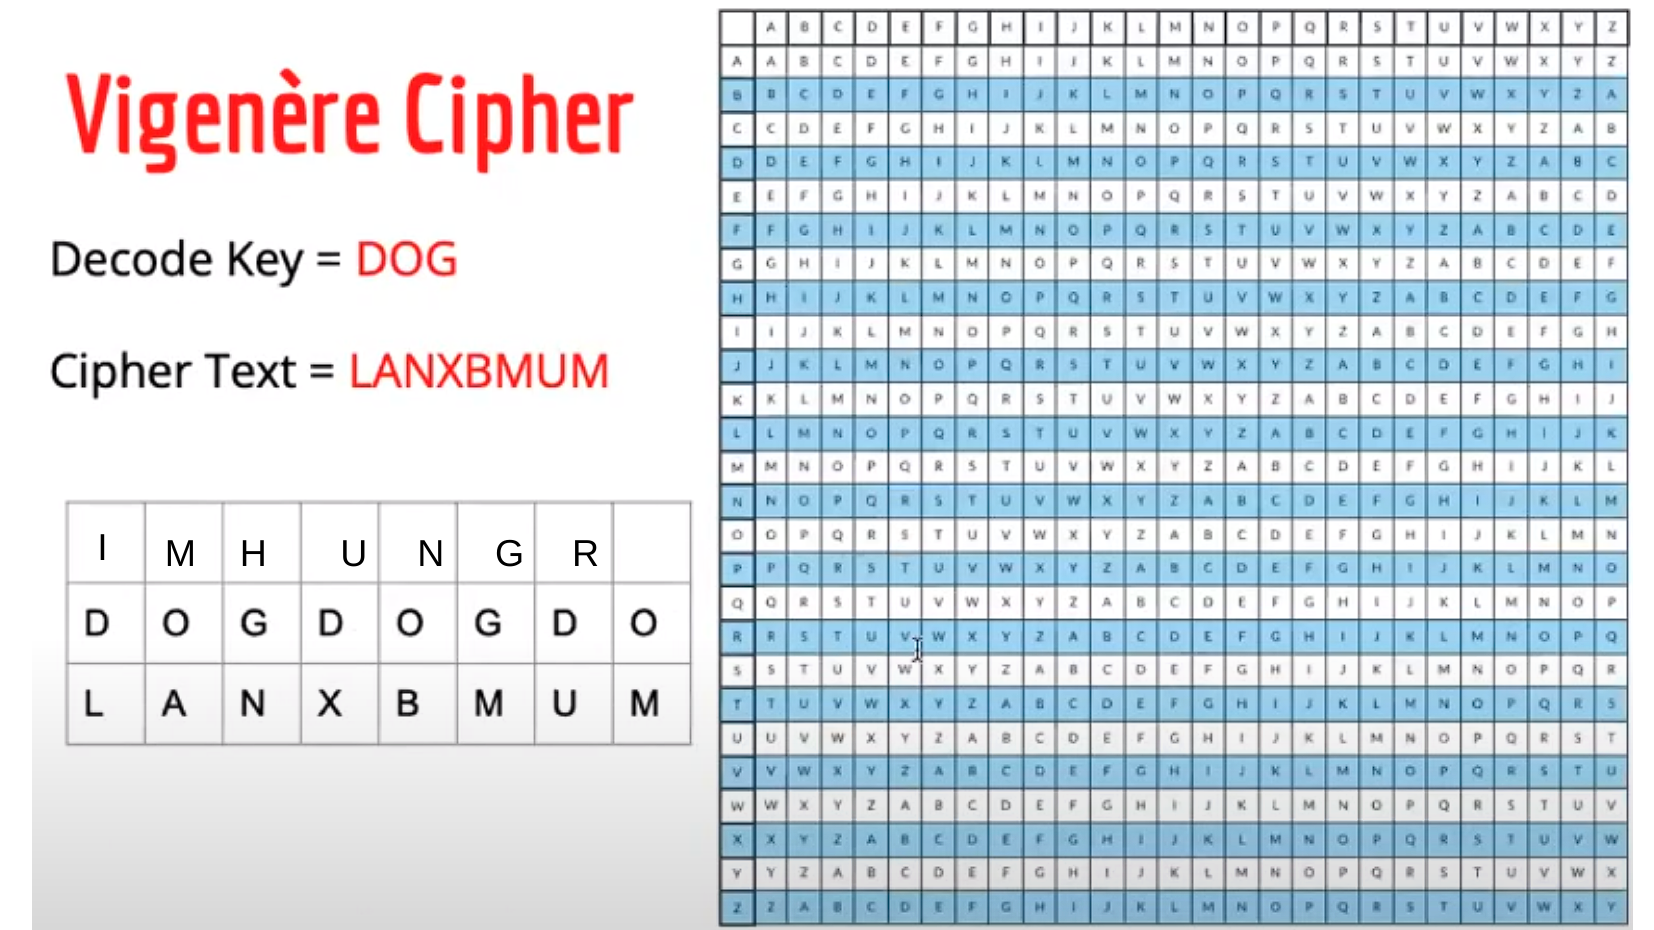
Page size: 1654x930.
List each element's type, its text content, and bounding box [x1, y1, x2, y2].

text_box M [150, 525, 211, 582]
picture [32, 0, 1633, 930]
text_box H [225, 525, 282, 582]
text_box R [557, 525, 614, 582]
text_box N [402, 525, 460, 582]
text_box U [325, 525, 383, 582]
text_box G [480, 525, 540, 582]
text_box I [82, 519, 123, 576]
